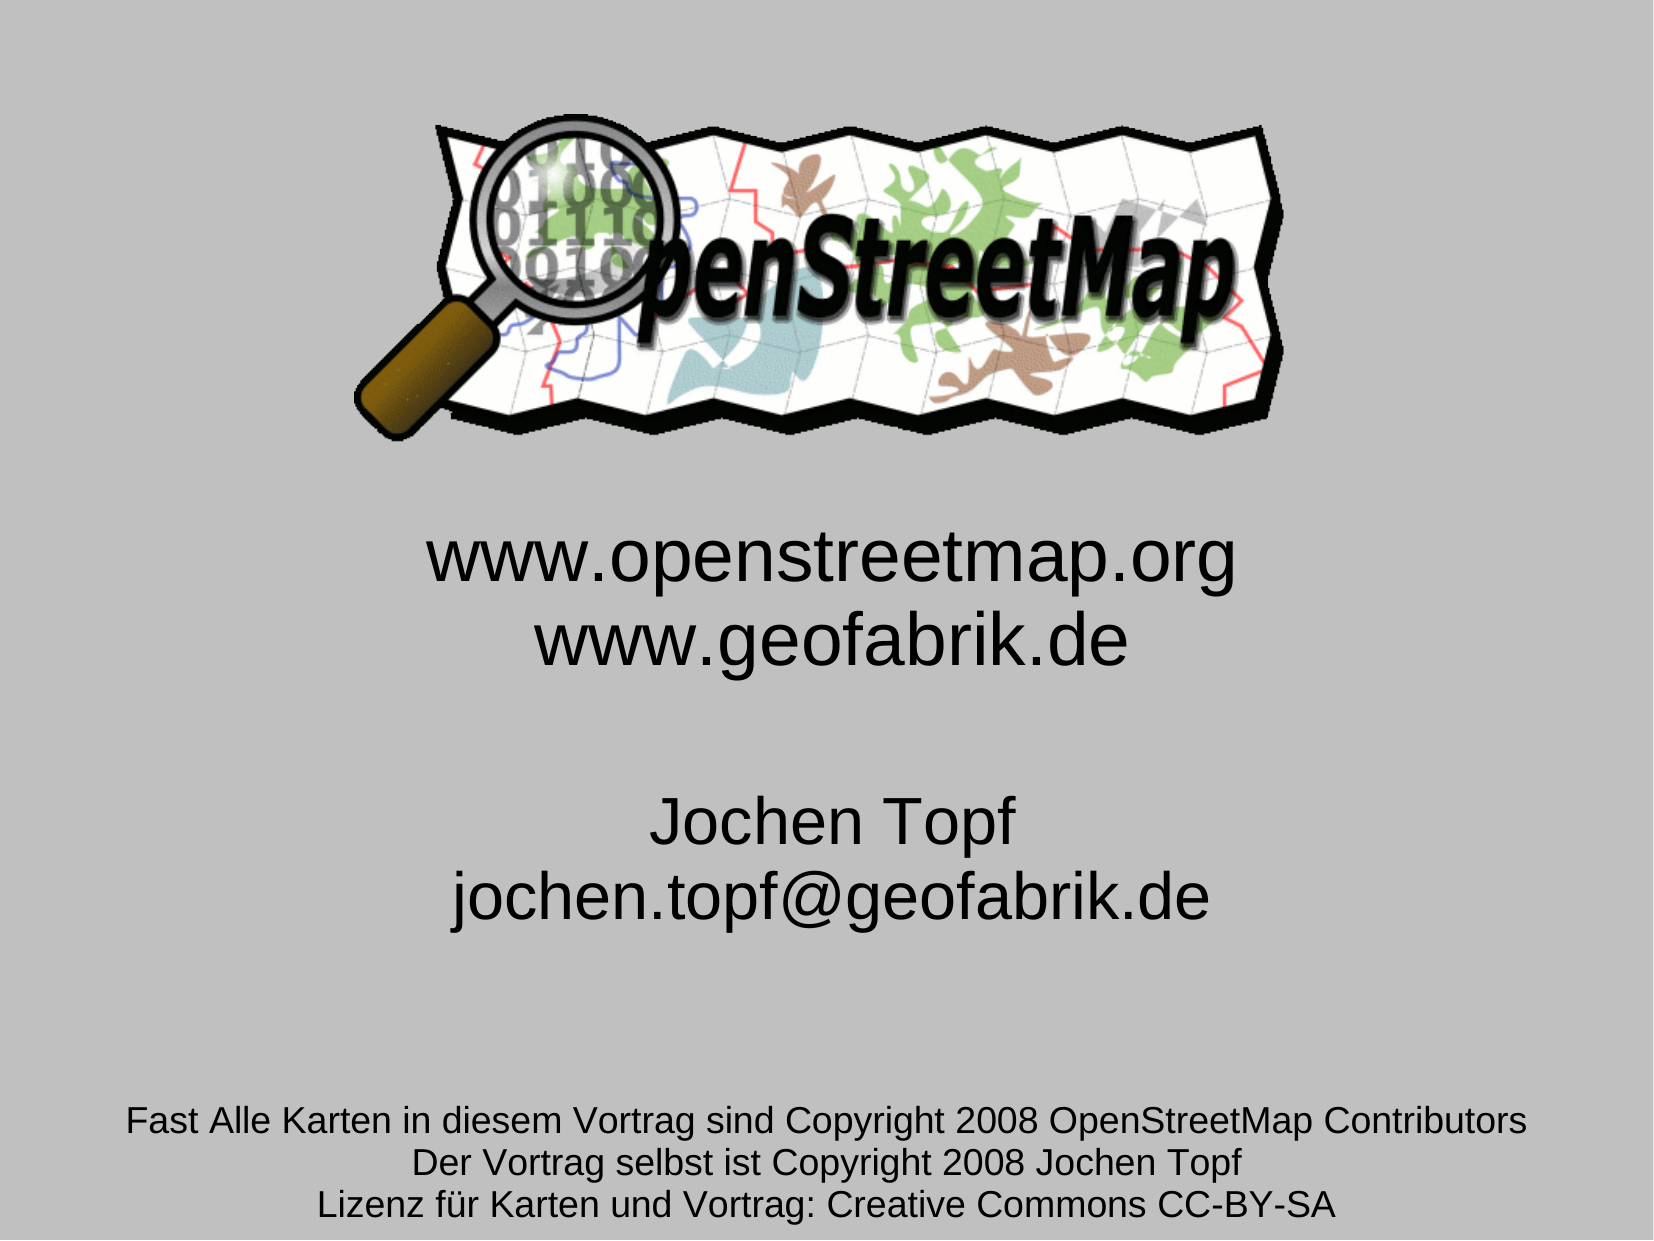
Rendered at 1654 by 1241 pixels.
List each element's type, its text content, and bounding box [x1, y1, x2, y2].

picture [354, 114, 1292, 443]
text_box Fast Alle Karten in diesem Vortrag sind Copyright 2008 OpenStreetMap Contributors Der Vortrag selbst ist Copyright 2008 Jochen Topf Lizenz für Karten und Vortrag: Creative Commons CC-BY-SA [0, 1092, 1654, 1241]
title www.openstreetmap.org www.geofabrik.de Jochen Topf jochen.topf@geofabrik.de [88, 383, 1577, 1064]
